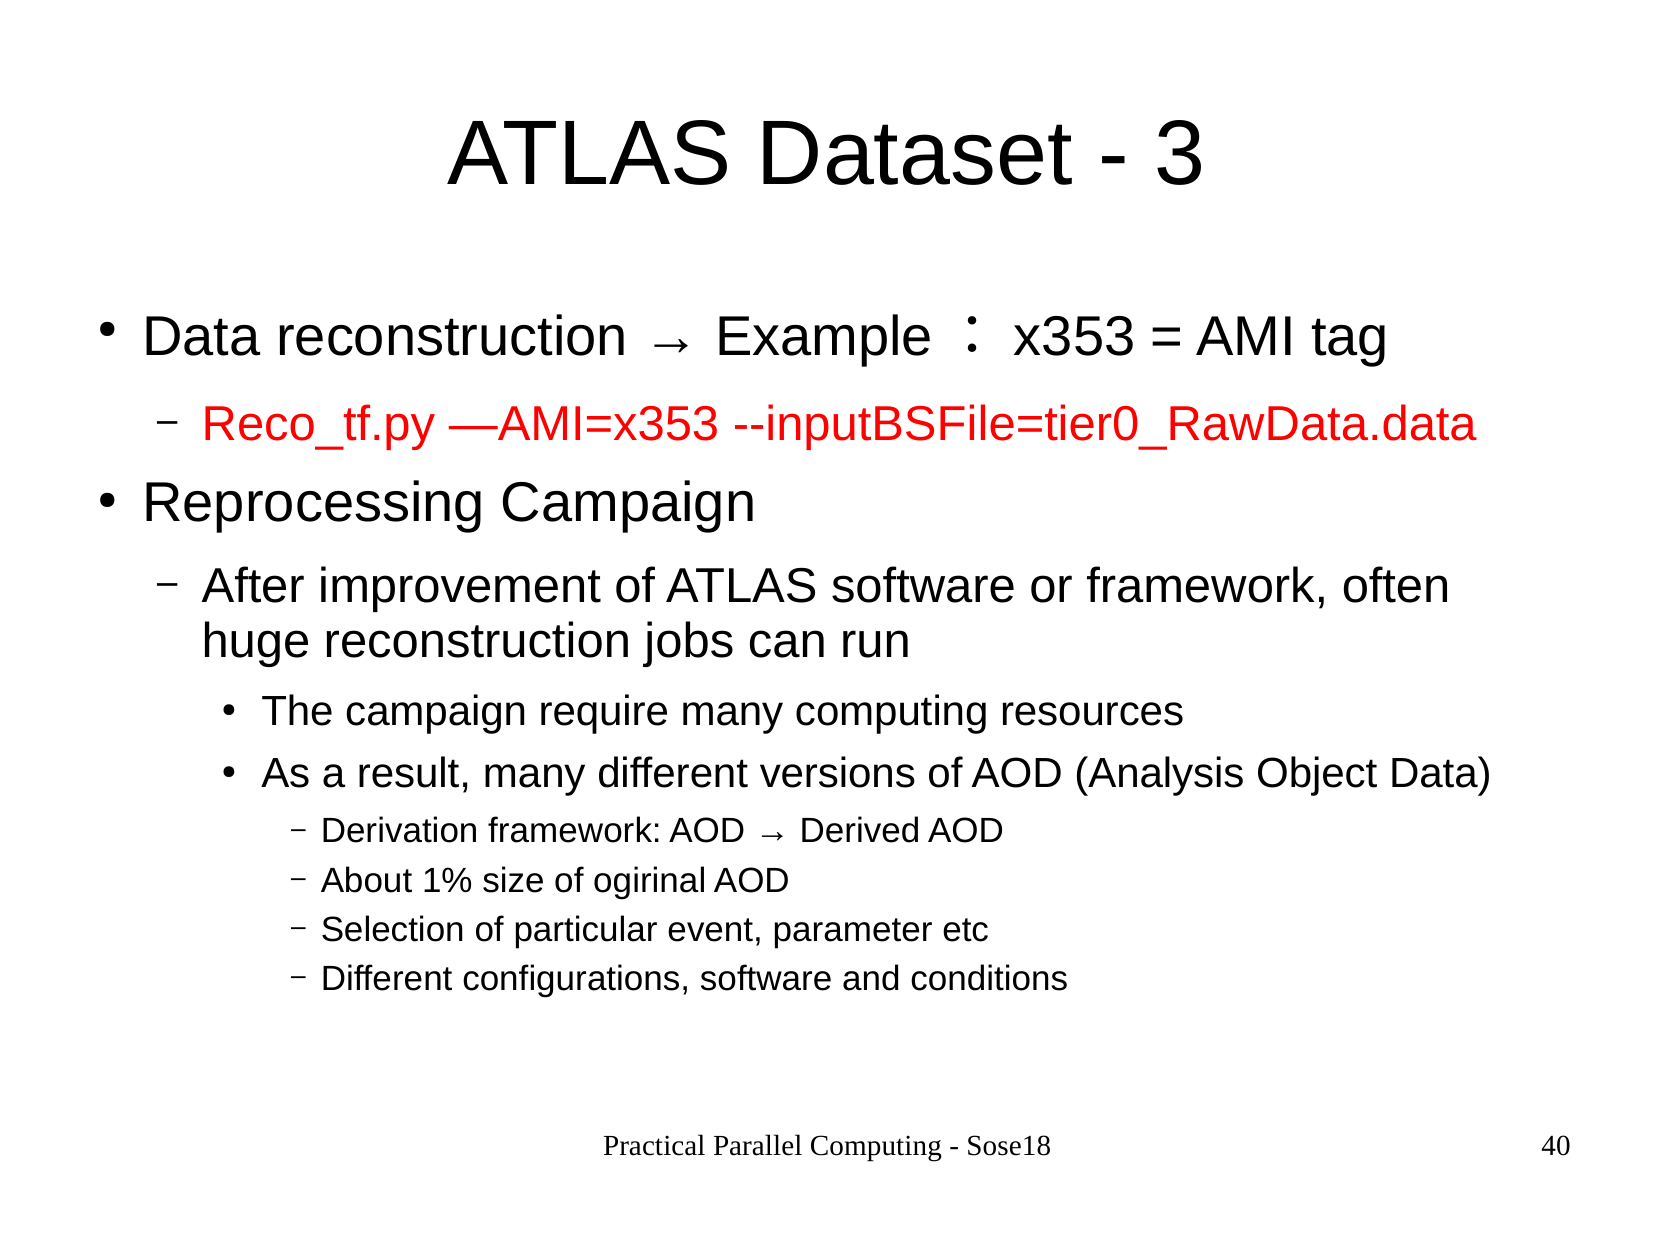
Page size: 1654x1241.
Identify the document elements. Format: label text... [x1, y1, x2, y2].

list Data reconstruction → Example：x353 = AMI tag Reco_tf.py —AMI=x353 --inputBSFile=tier0_RawData.data Reprocessing Campaign After improvement of ATLAS software or framework, often huge reconstruction jobs can run The campaign require many computing resources As a result, many different versions of AOD (Analysis Object Data) Derivation framework: AOD → Derived AOD About 1% size of ogirinal AOD Selection of particular event, parameter etc Different configurations, software and conditions [82, 290, 1571, 1010]
title ATLAS Dataset - 3 [82, 49, 1571, 257]
